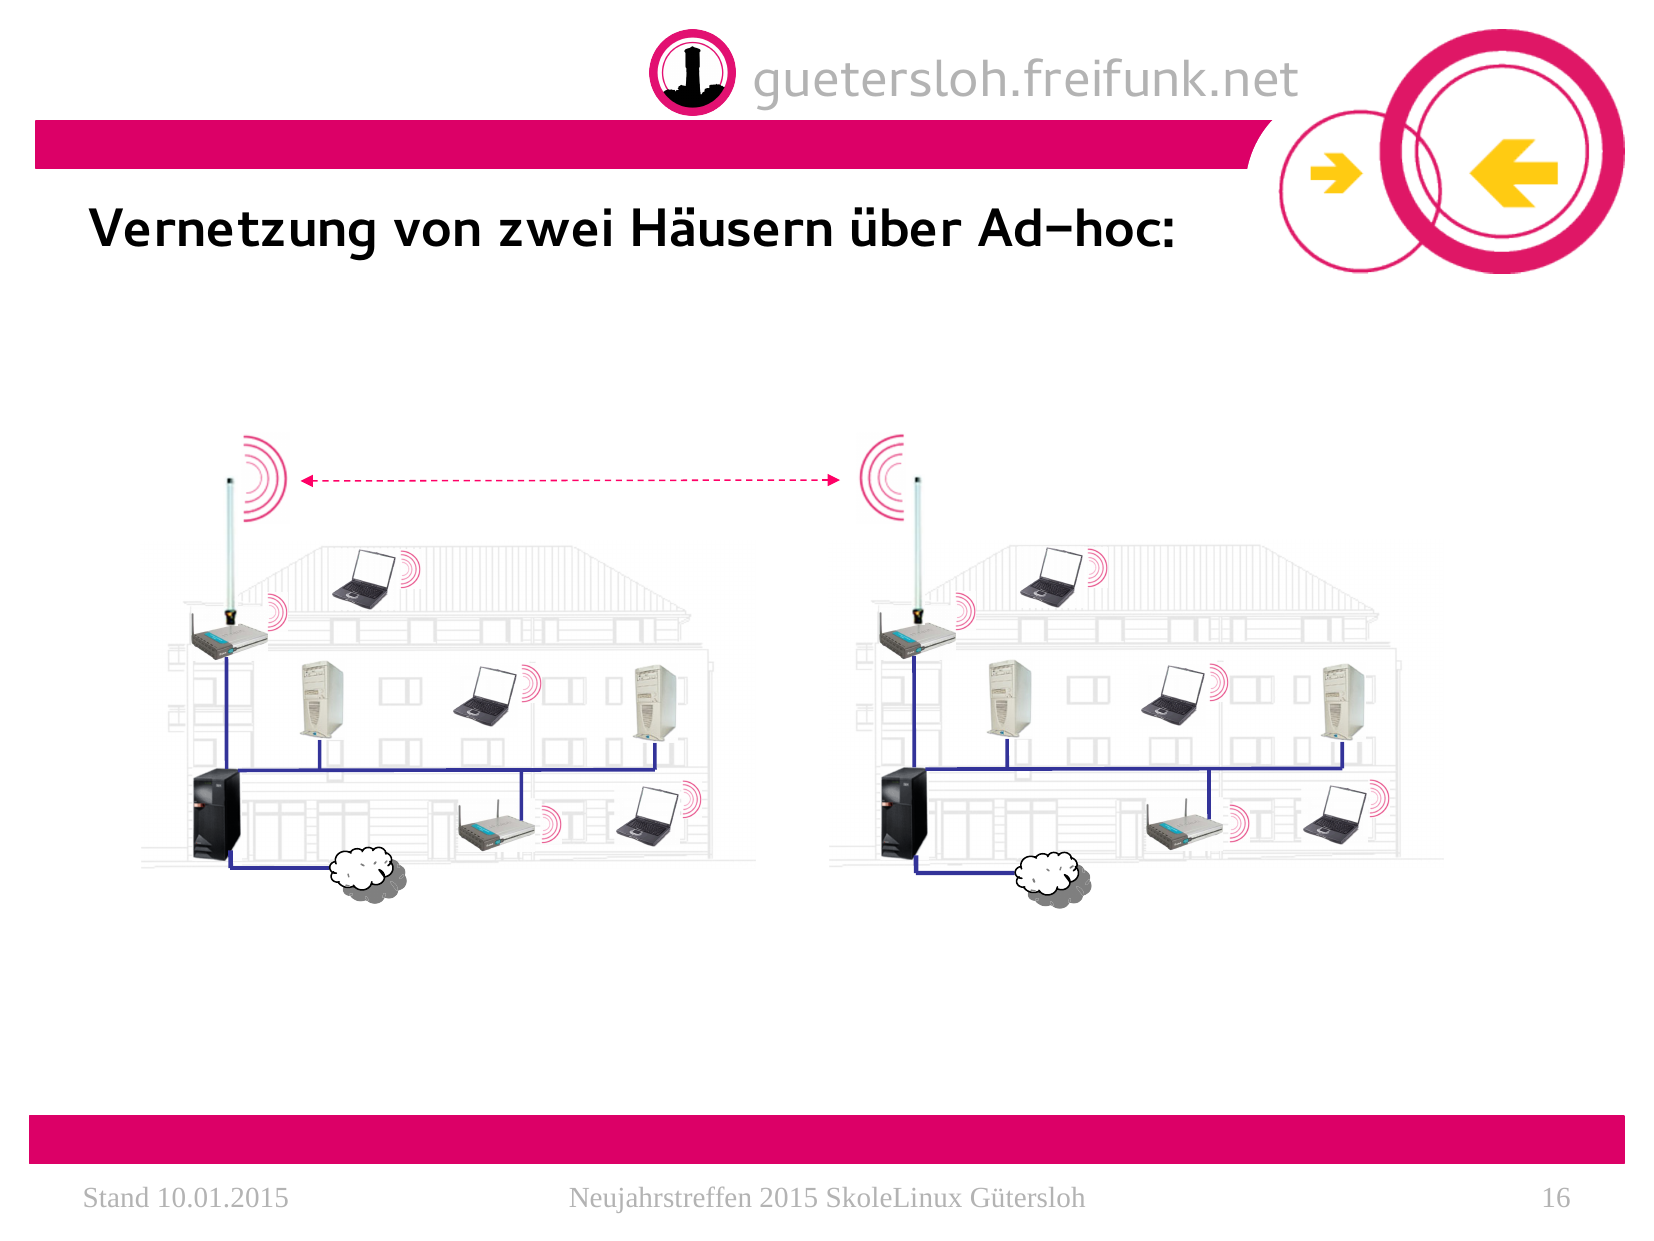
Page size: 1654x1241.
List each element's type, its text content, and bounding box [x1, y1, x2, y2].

text_box [1015, 852, 1079, 895]
title Vernetzung von zwei Häusern über Ad-hoc: [88, 196, 1241, 271]
picture [649, 29, 736, 116]
text_box [329, 847, 393, 890]
picture [140, 475, 756, 869]
picture [856, 432, 906, 524]
picture [828, 474, 1444, 868]
picture [241, 432, 290, 524]
picture [1278, 29, 1625, 274]
